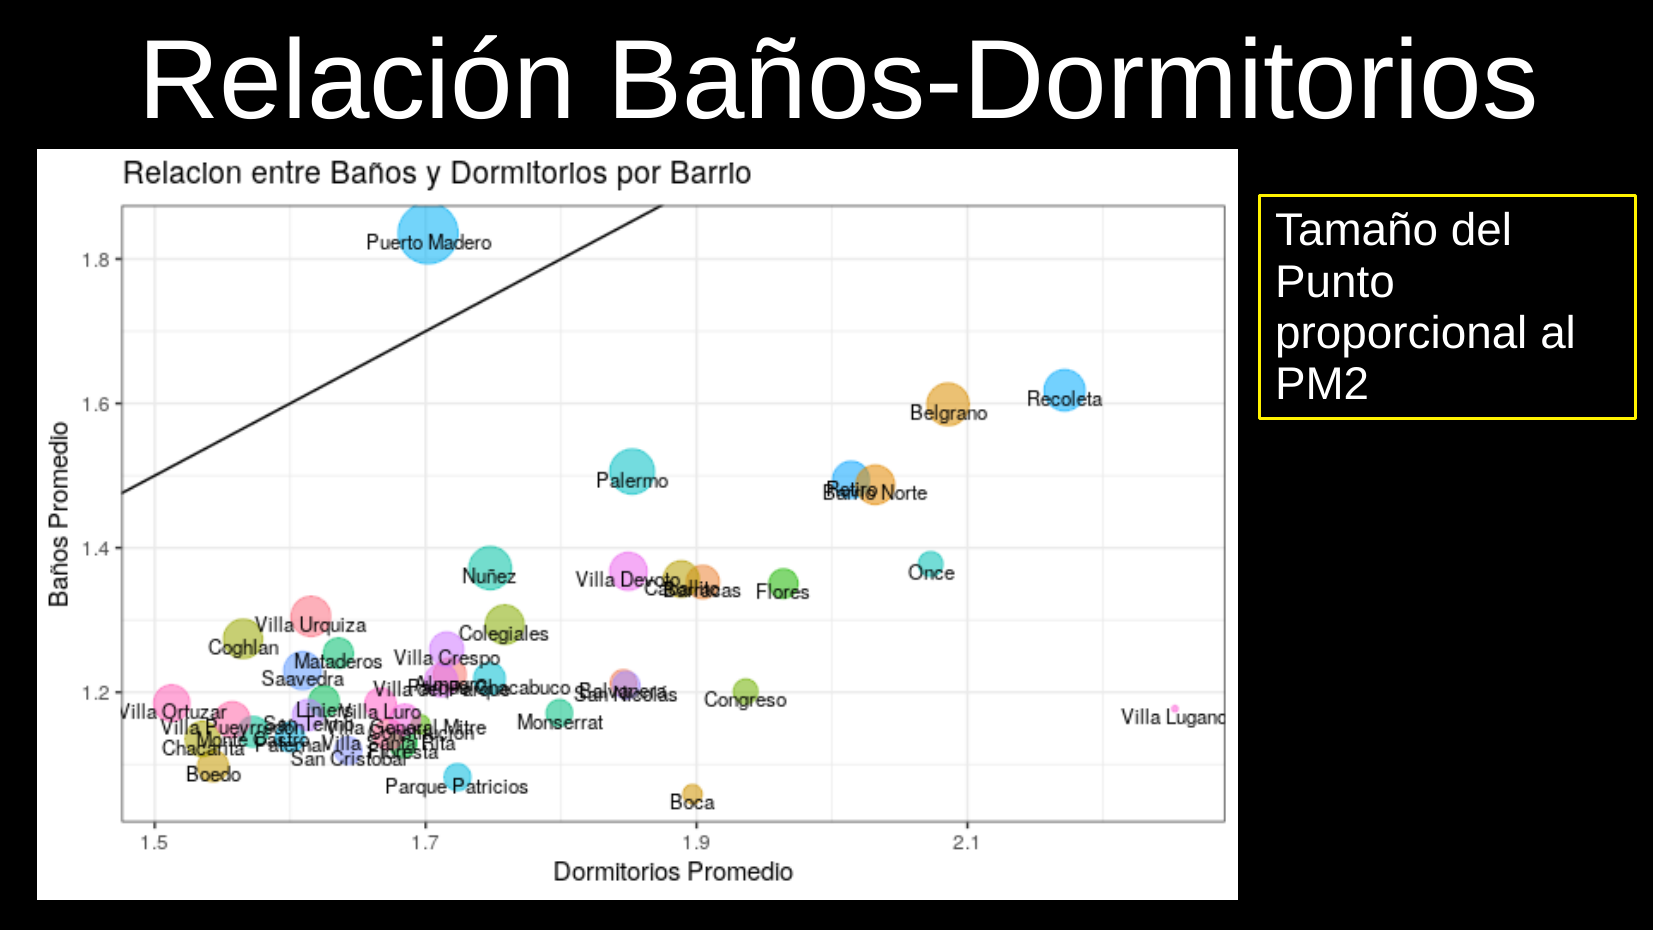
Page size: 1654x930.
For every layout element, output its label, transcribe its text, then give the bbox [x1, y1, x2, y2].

text_box Tamaño del Punto proporcional al PM2 [1259, 195, 1636, 419]
picture [37, 149, 1238, 900]
text_box Relación Baños-Dormitorios [94, 0, 1583, 151]
